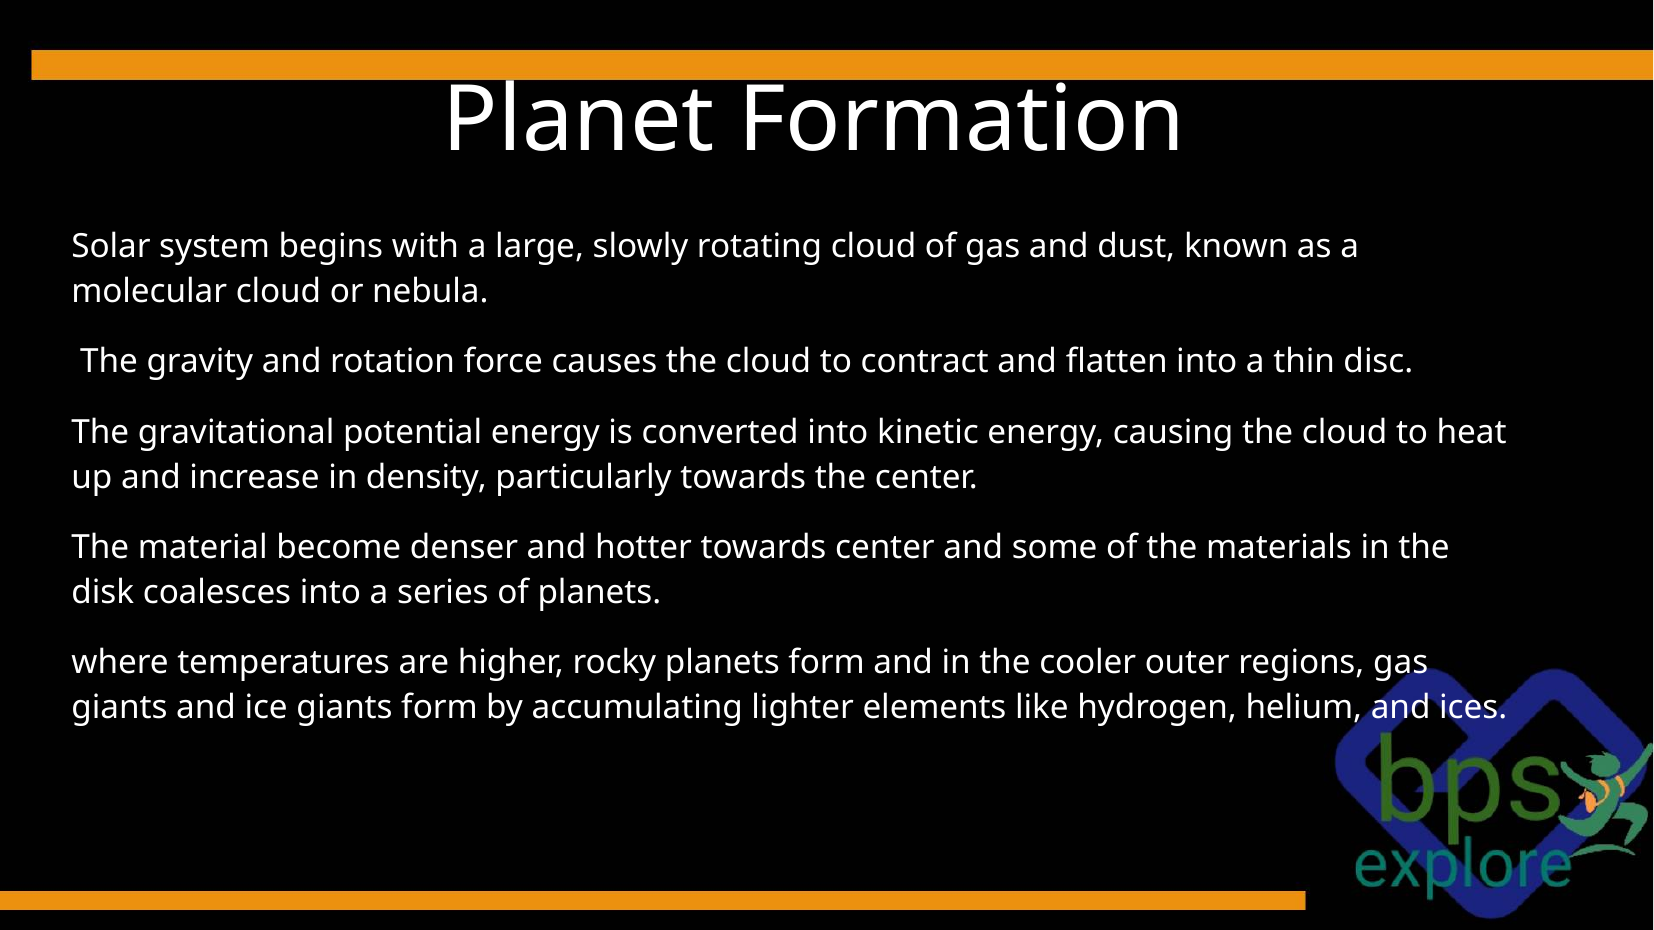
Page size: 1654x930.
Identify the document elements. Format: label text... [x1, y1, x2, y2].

title Planet Formation [82, 37, 1571, 193]
picture [0, 0, 1654, 930]
text_box Solar system begins with a large, slowly rotating cloud of gas and dust, known as a molecular cloud or nebula. The gravity and rotation force causes the cloud to contract and flatten into a thin disc. The gravitational potential energy is converted into kinetic energy, causing the cloud to heat up and increase in density, particularly towards the center. The material become denser and hotter towards center and some of the materials in the disk coalesces into a series of planets. where temperatures are higher, rocky planets form and in the cooler outer regions, gas giants and ice giants form by accumulating lighter elements like hydrogen, helium, and ices. [56, 214, 1526, 831]
